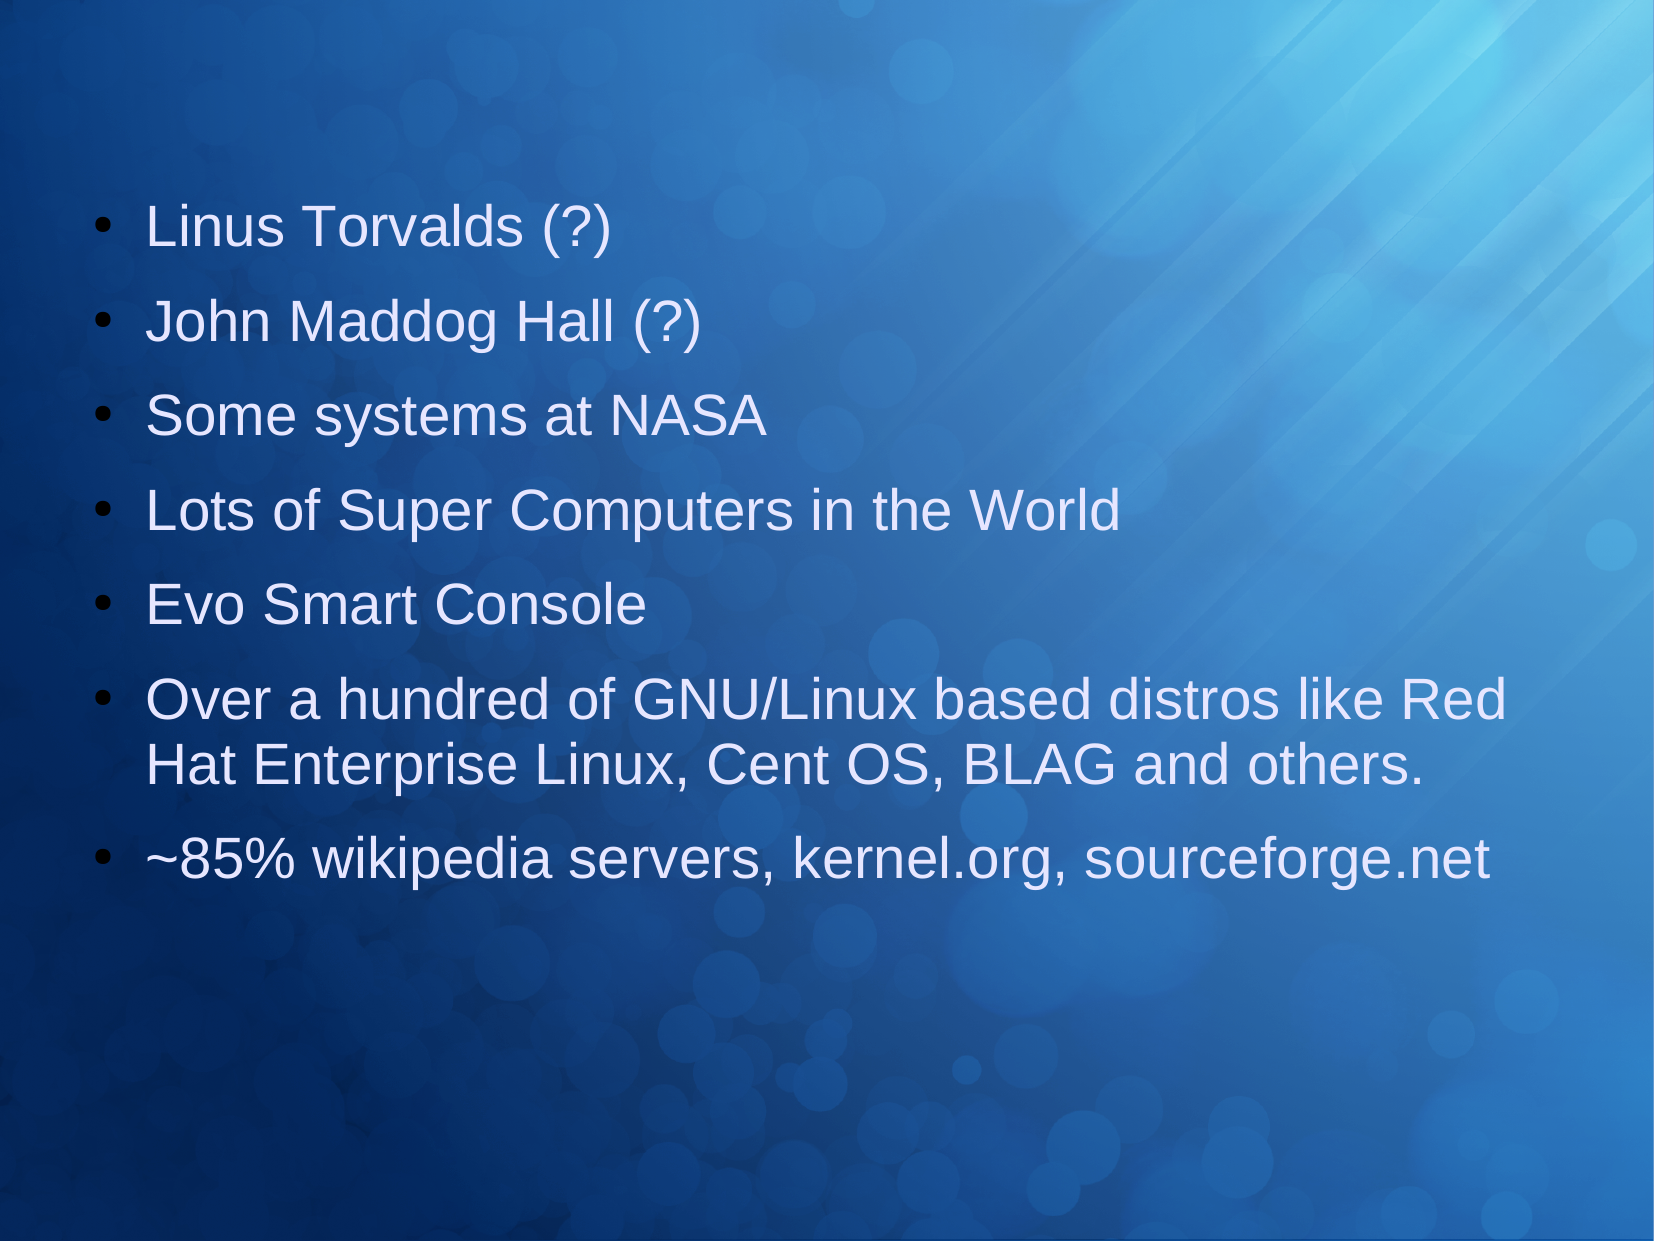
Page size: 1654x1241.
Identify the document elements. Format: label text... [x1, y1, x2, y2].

list Linus Torvalds (?) John Maddog Hall (?) Some systems at NASA Lots of Super Computers in the World Evo Smart Console Over a hundred of GNU/Linux based distros like Red Hat Enterprise Linux, Cent OS, BLAG and others. ~85% wikipedia servers, kernel.org, sourceforge.net [75, 193, 1576, 1013]
picture [0, 0, 1654, 1241]
